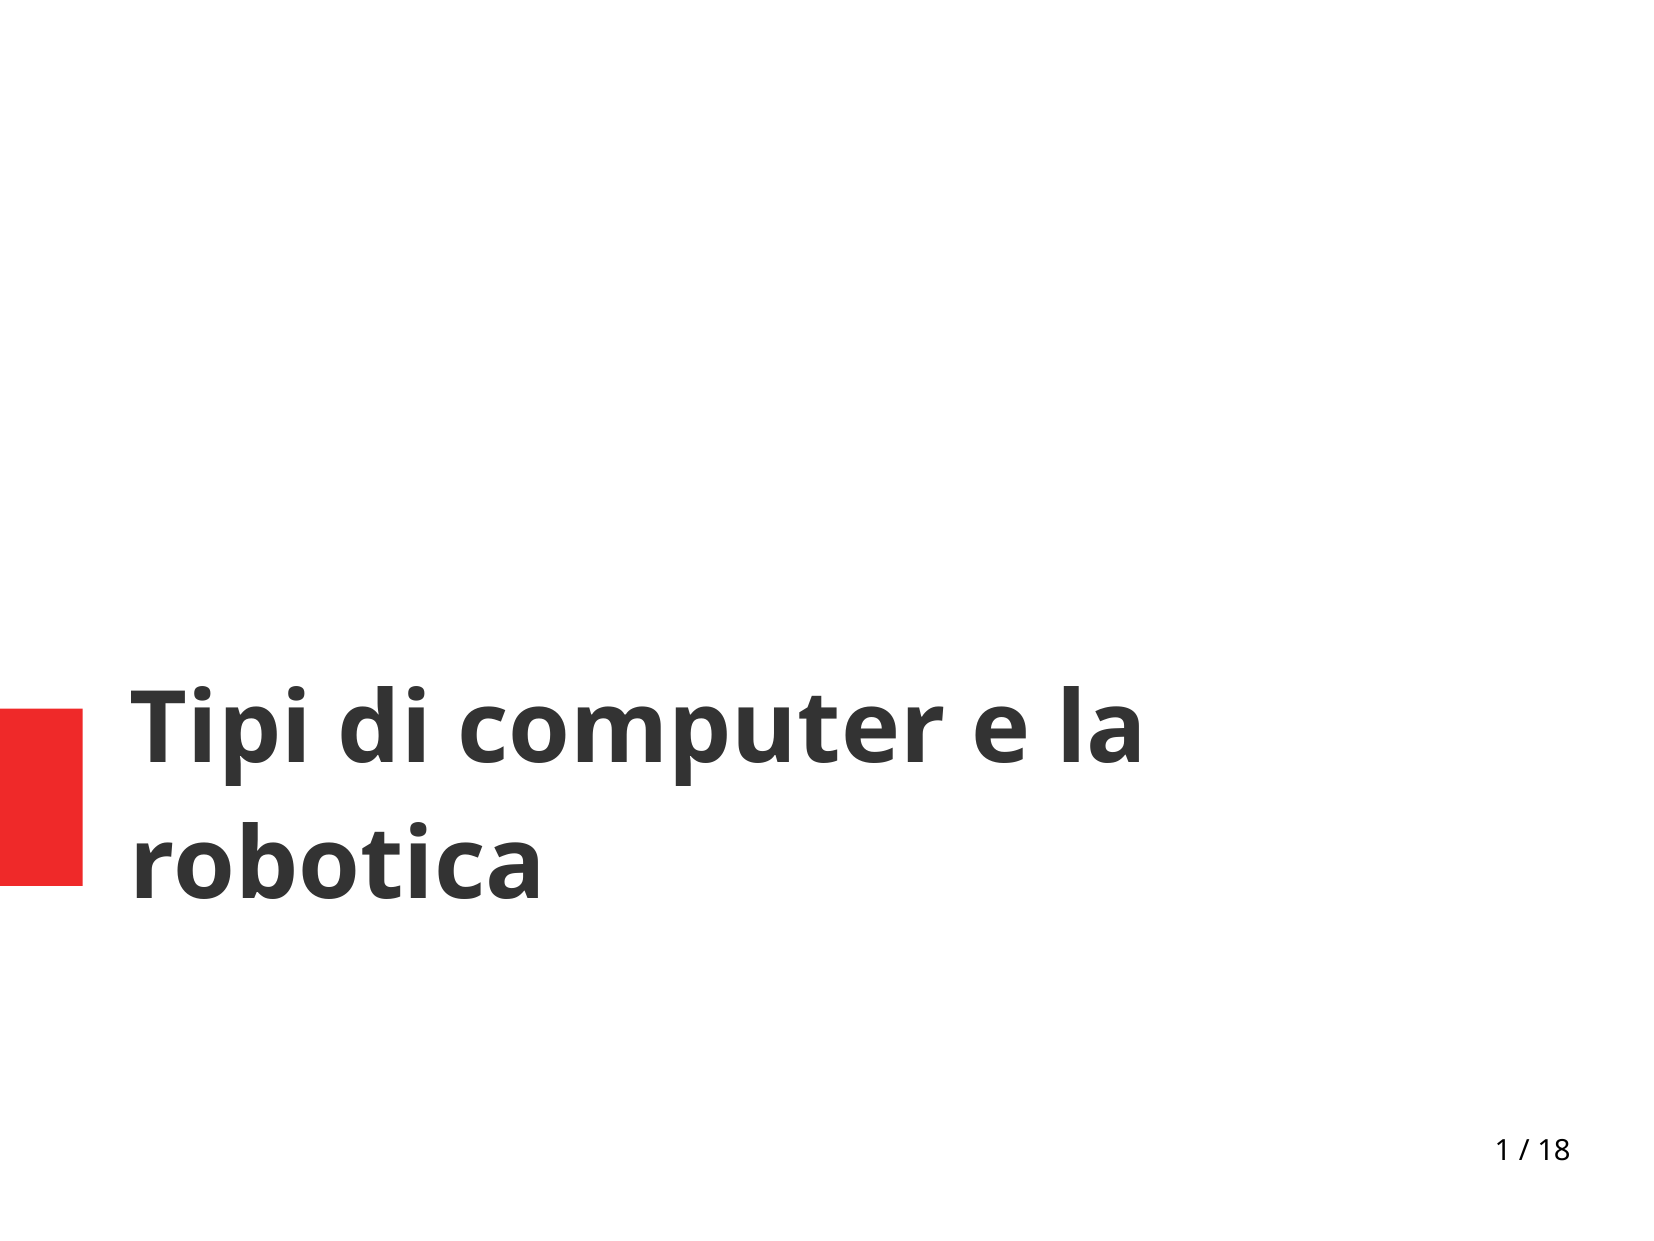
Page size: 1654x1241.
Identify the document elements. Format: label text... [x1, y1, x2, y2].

title Tipi di computer e la robotica [129, 655, 1536, 928]
